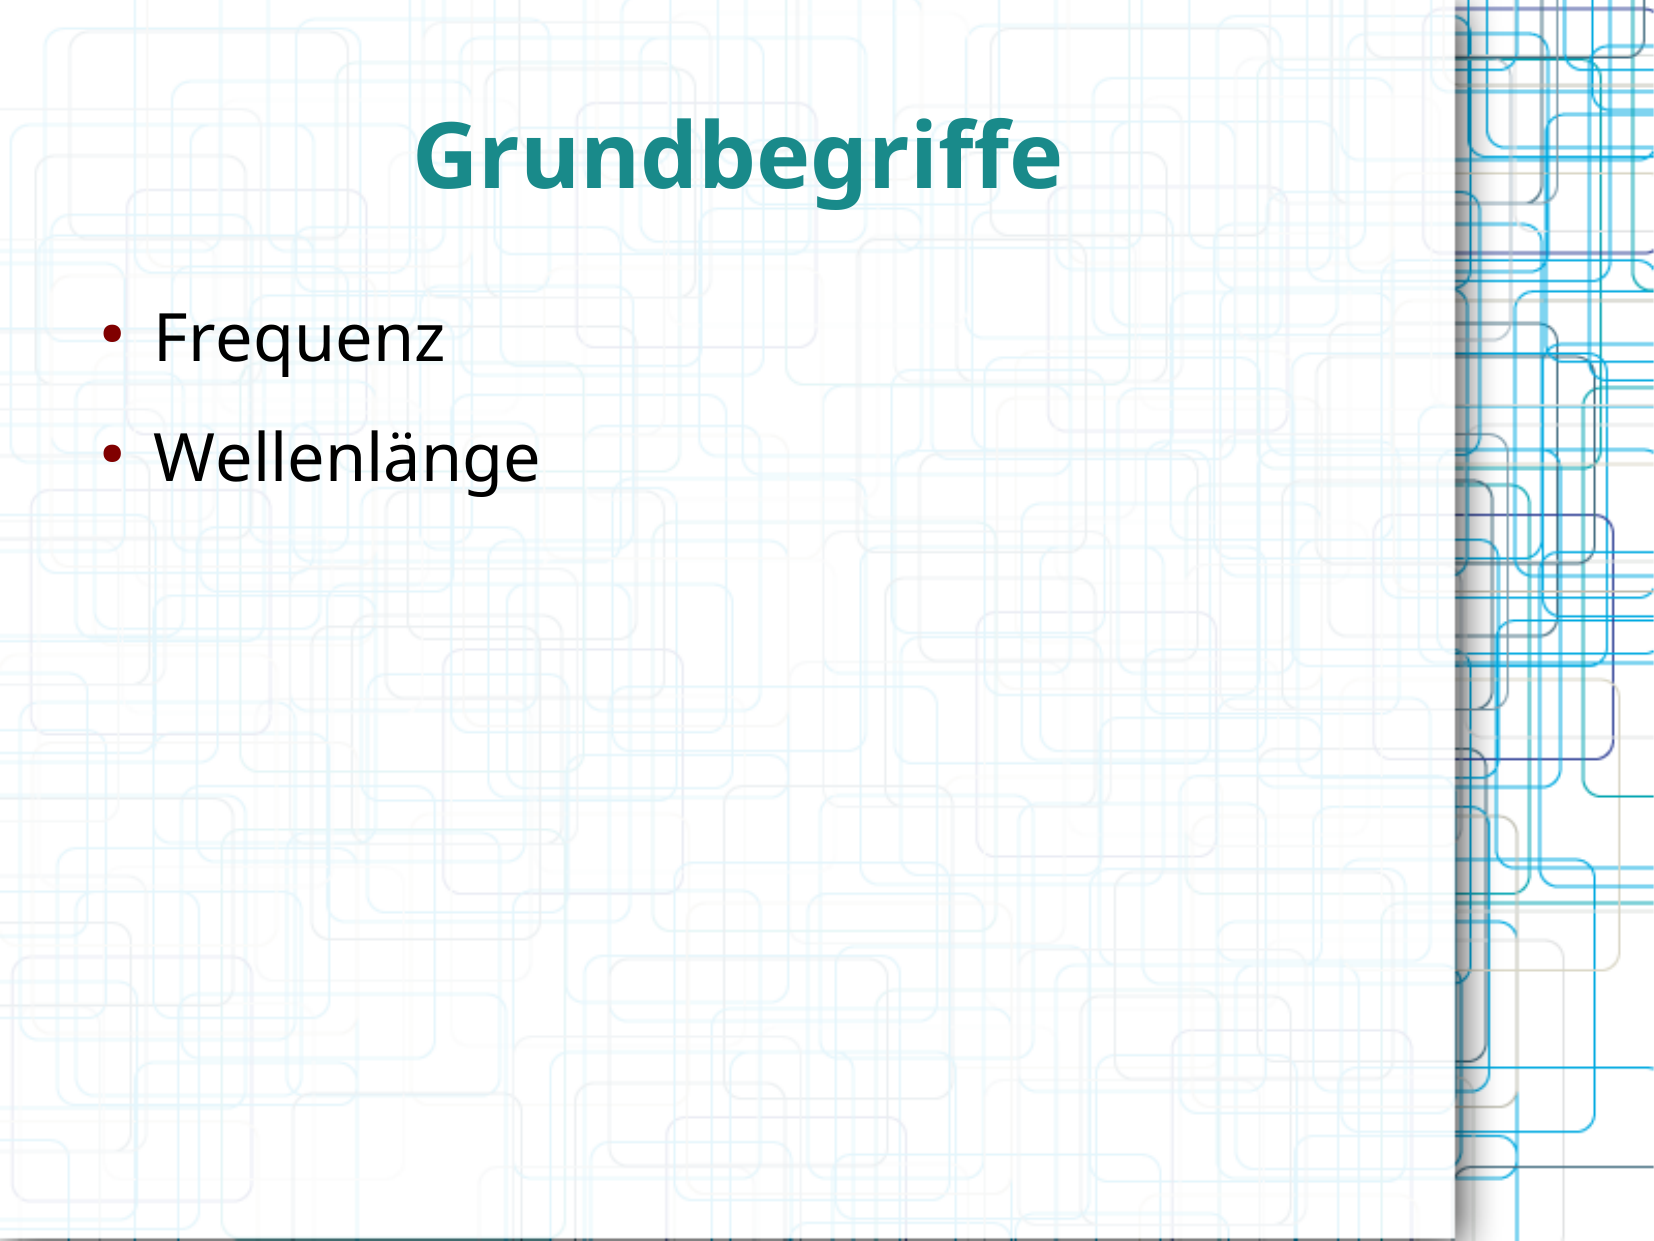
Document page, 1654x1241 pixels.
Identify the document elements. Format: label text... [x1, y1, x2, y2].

title Grundbegriffe [59, 49, 1418, 257]
picture [0, 0, 1654, 1241]
list Frequenz Wellenlänge [82, 290, 1418, 1010]
